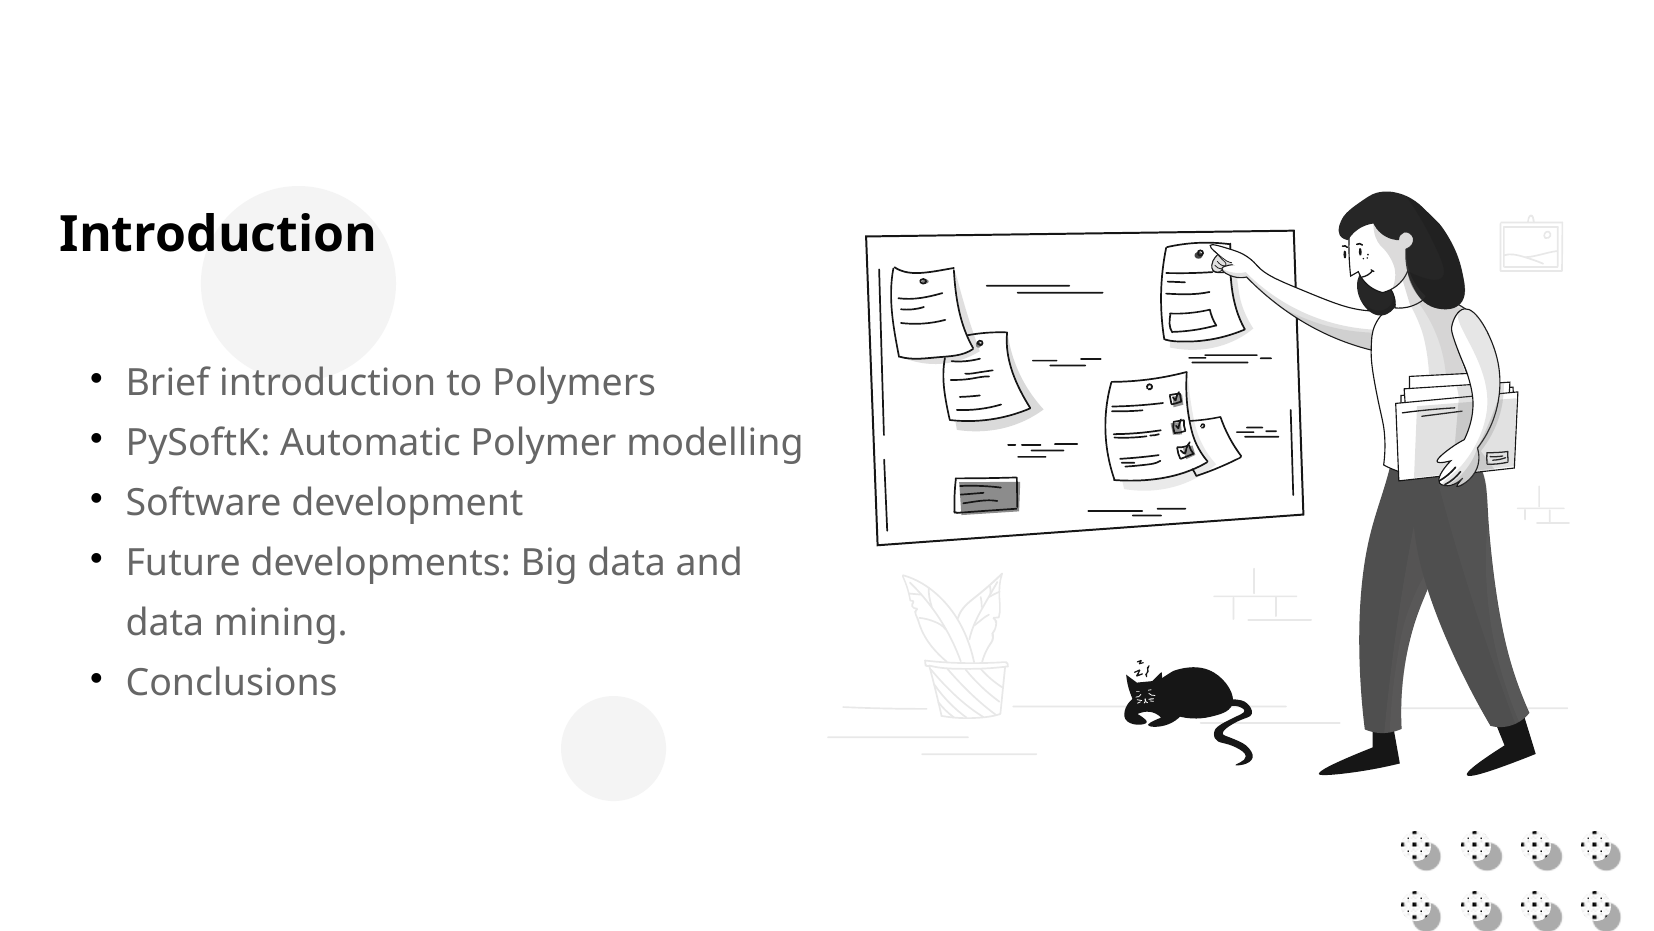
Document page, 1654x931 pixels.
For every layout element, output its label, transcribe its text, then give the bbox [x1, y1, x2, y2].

picture [1400, 891, 1432, 922]
picture [1460, 830, 1492, 862]
picture [1520, 890, 1552, 922]
picture [1580, 890, 1612, 922]
text_box Brief introduction to Polymers PySoftK: Automatic Polymer modelling Software development Future developments: Big data and data mining. Conclusions [75, 350, 1005, 680]
picture [1400, 830, 1432, 862]
text_box Introduction [44, 193, 600, 259]
picture [1461, 890, 1492, 922]
picture [1520, 831, 1552, 862]
picture [1581, 830, 1612, 862]
